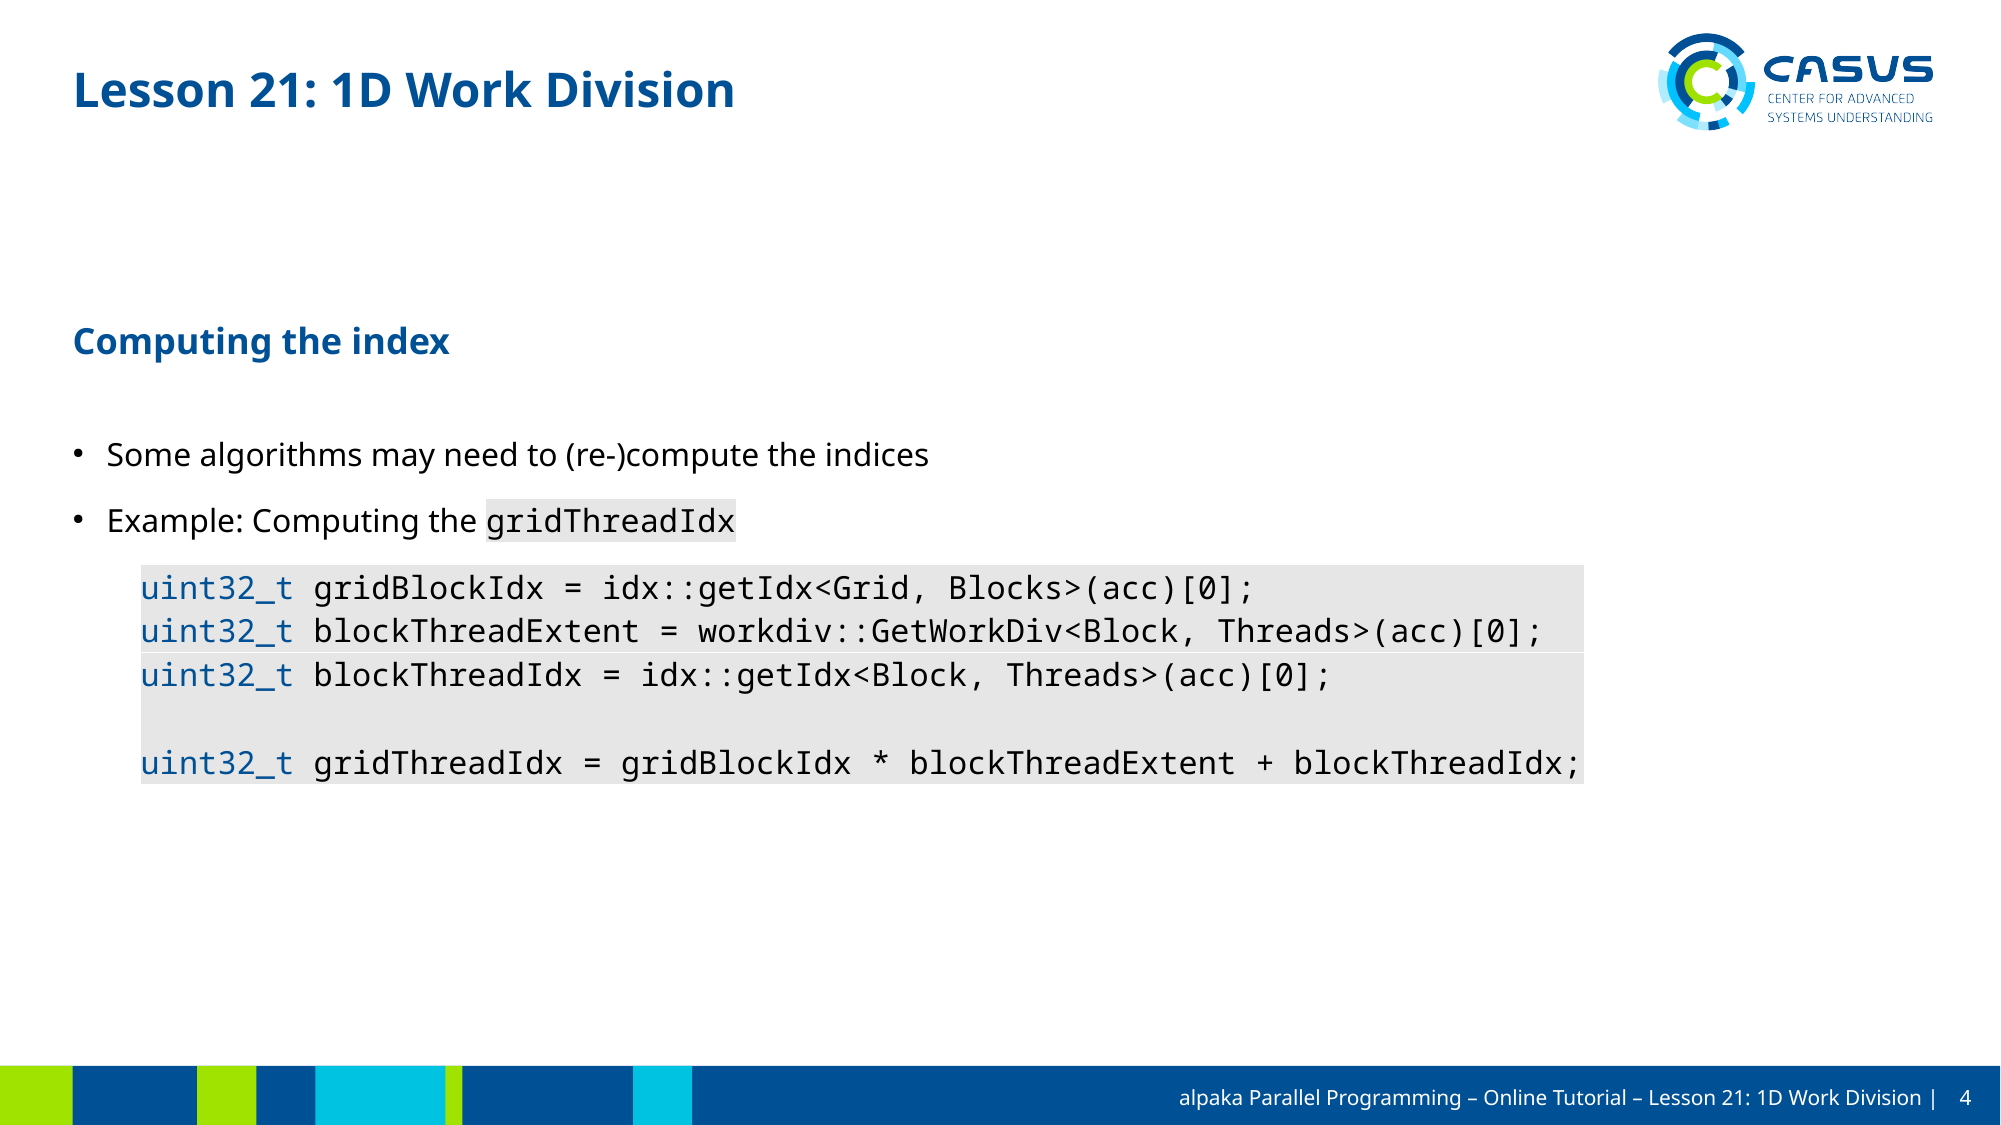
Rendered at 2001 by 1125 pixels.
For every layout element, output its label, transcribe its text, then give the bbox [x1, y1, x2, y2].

title Lesson 21: 1D Work Division [72, 54, 1620, 123]
picture [1658, 33, 1933, 131]
list Computing the index Some algorithms may need to (re-)compute the indices Example: Computing the gridThreadIdx uint32_t gridBlockIdx = idx::getIdx<Grid, Blocks>(acc)[0]; uint32_t blockThreadExtent = workdiv::GetWorkDiv<Block, Threads>(acc)[0]; uint32_t blockThreadIdx = idx::getIdx<Block, Threads>(acc)[0]; uint32_t gridThreadIdx = gridBlockIdx * blockThreadExtent + blockThreadIdx; [72, 316, 1620, 979]
